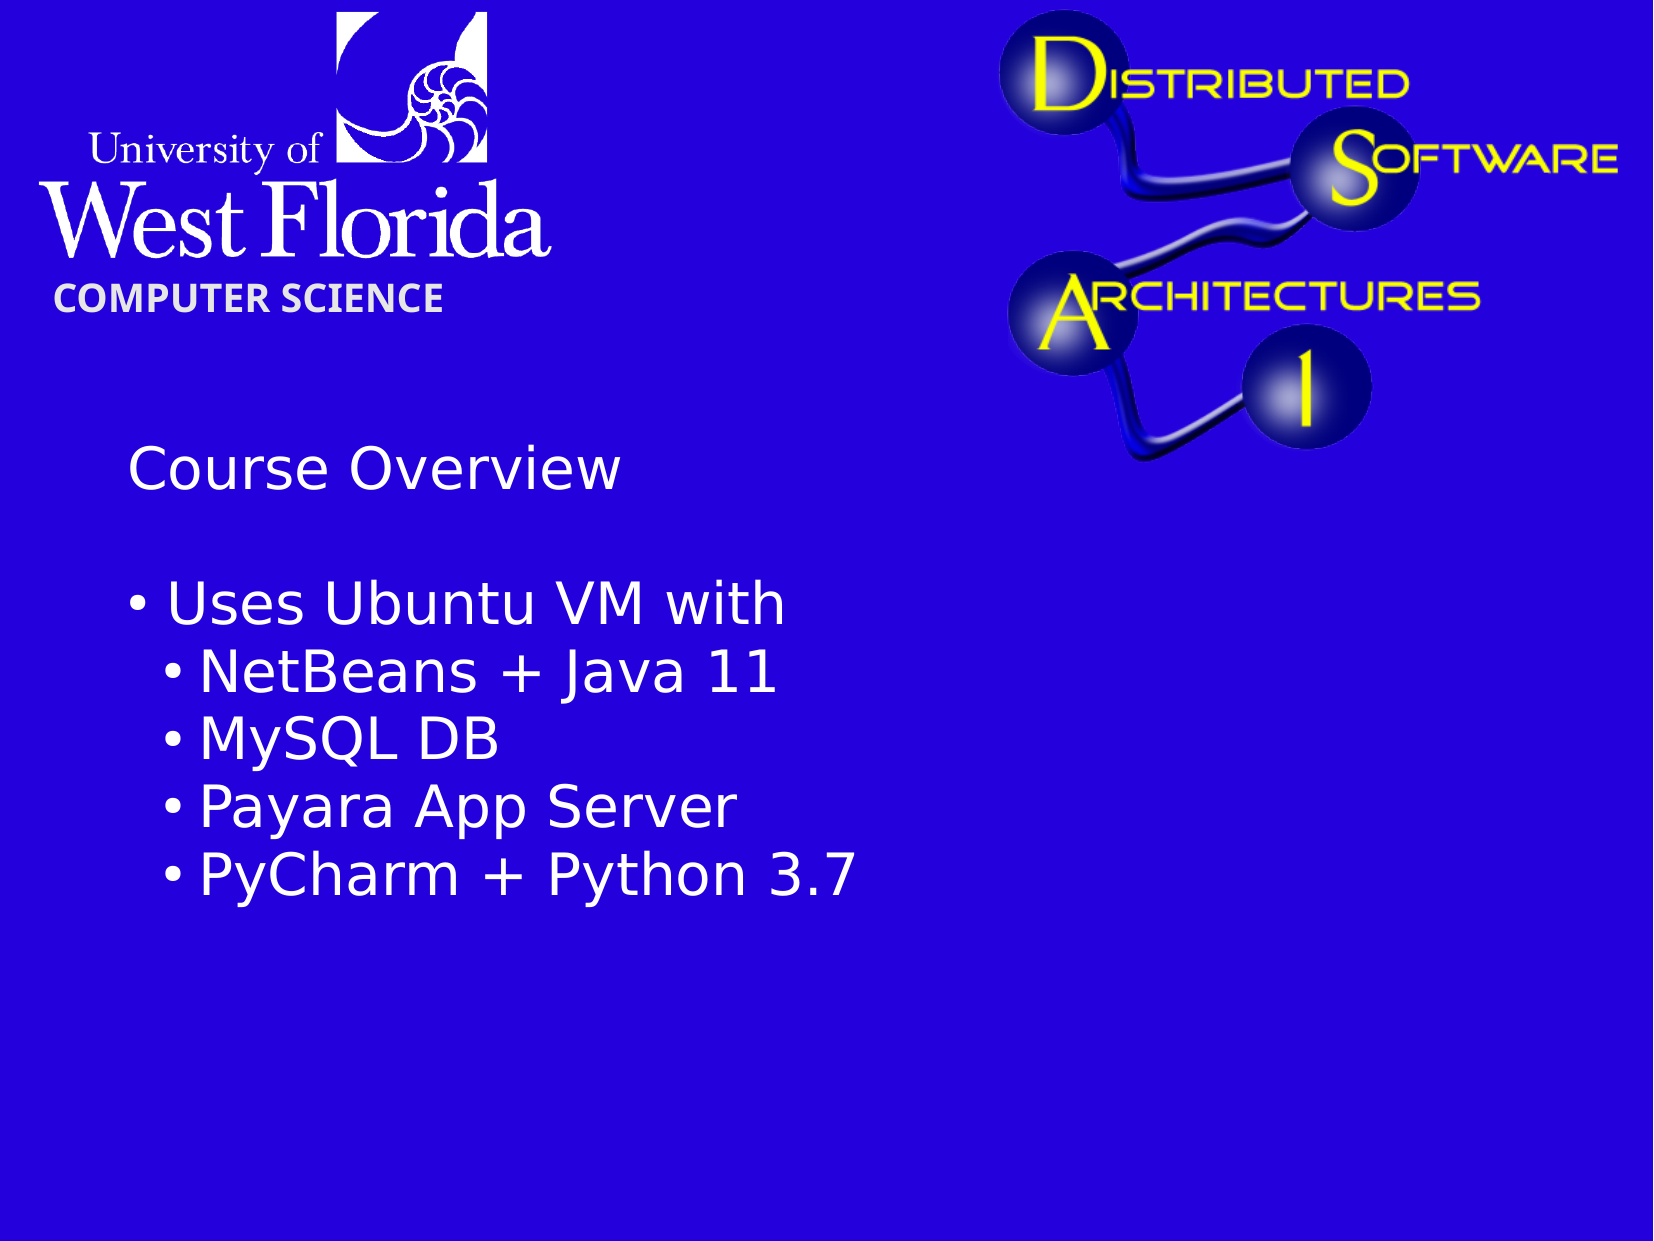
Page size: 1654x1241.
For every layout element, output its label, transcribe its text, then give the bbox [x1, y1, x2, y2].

text_box Course Overview Uses Ubuntu VM with NetBeans + Java 11 MySQL DB Payara App Server PyCharm + Python 3.7 [112, 427, 1538, 1115]
text_box COMPUTER SCIENCE [37, 262, 563, 334]
picture [37, 0, 559, 262]
picture [910, 0, 1653, 506]
